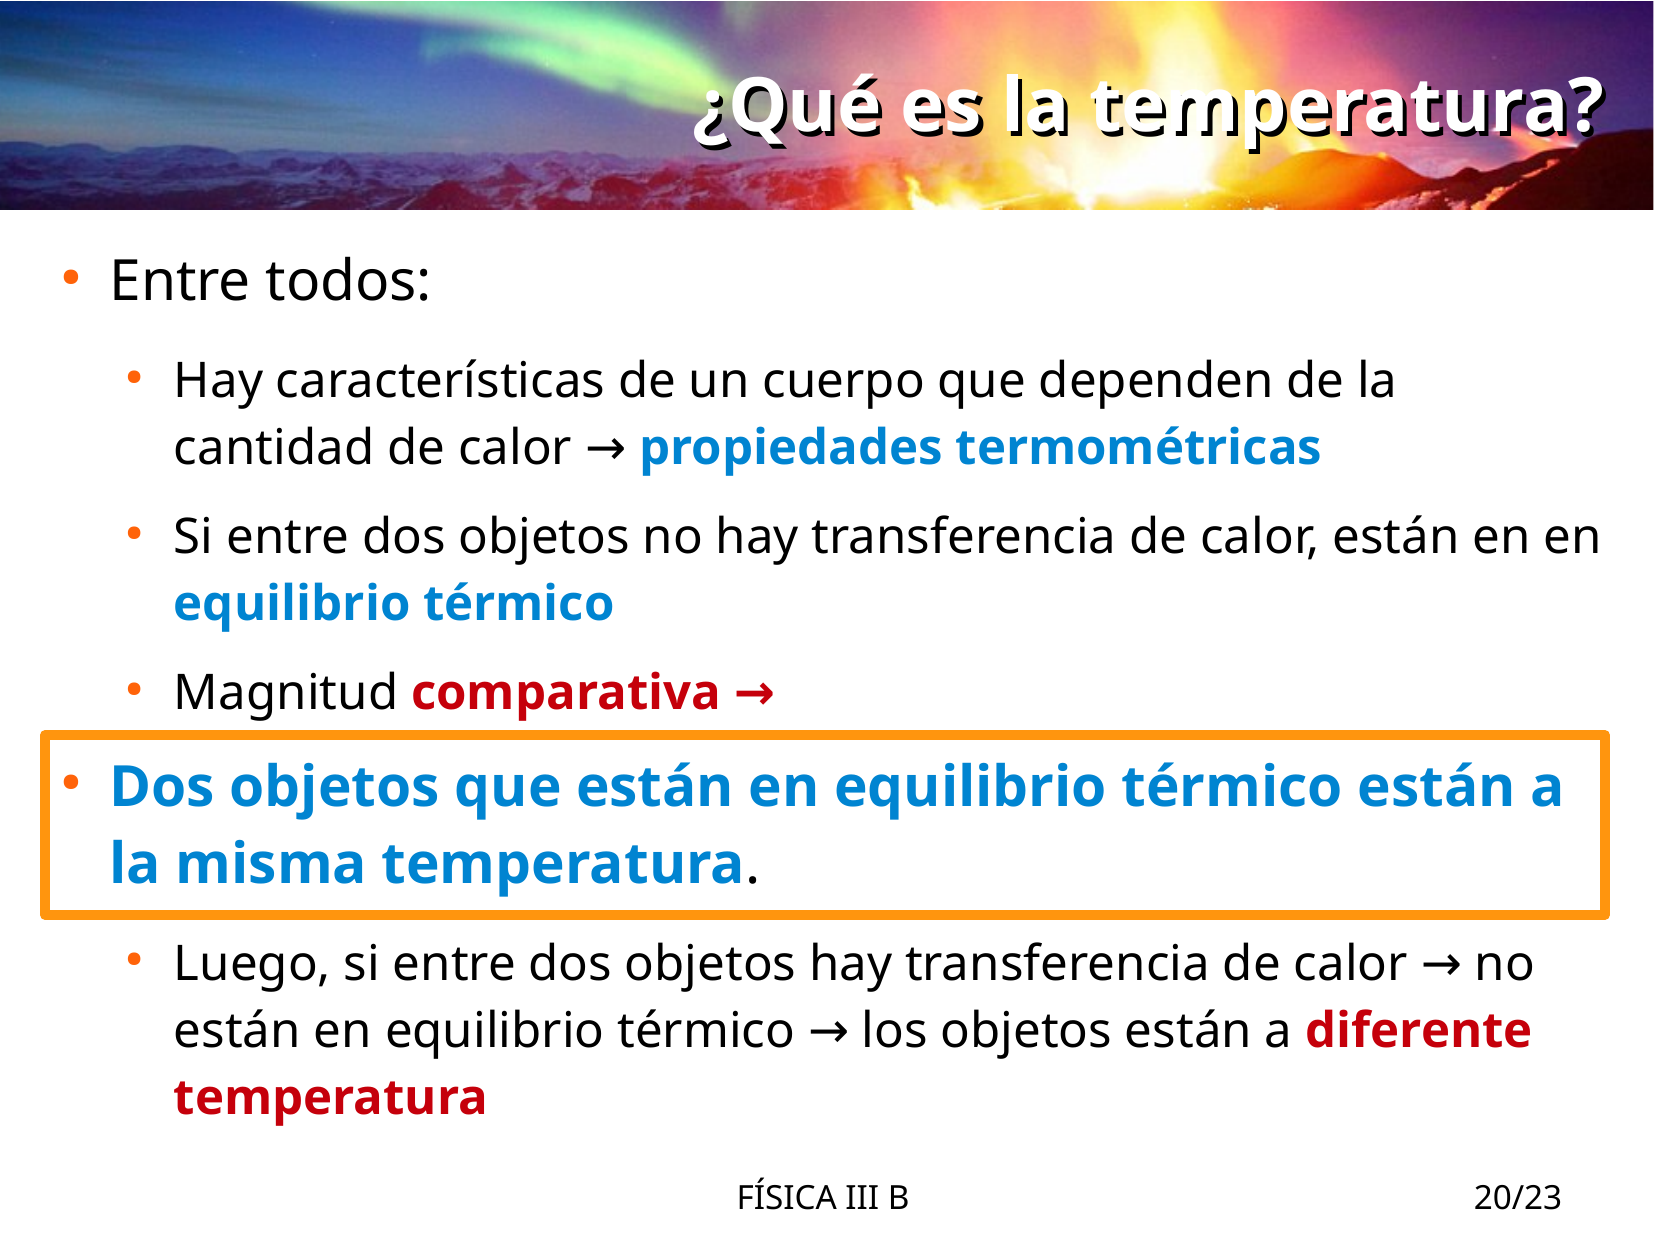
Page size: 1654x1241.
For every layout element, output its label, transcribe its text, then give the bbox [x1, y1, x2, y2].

title ¿Qué es la temperatura? [45, 15, 1606, 191]
list Entre todos: Hay características de un cuerpo que dependen de la cantidad de calor → propiedades termométricas Si entre dos objetos no hay transferencia de calor, están en en equilibrio térmico Magnitud comparativa → Dos objetos que están en equilibrio térmico están a la misma temperatura. Luego, si entre dos objetos hay transferencia de calor → no están en equilibrio térmico → los objetos están a diferente temperatura [45, 240, 1606, 730]
list Entre todos: Hay características de un cuerpo que dependen de la cantidad de calor → propiedades termométricas Si entre dos objetos no hay transferencia de calor, están en en equilibrio térmico Magnitud comparativa → Dos objetos que están en equilibrio térmico están a la misma temperatura. Luego, si entre dos objetos hay transferencia de calor → no están en equilibrio térmico → los objetos están a diferente temperatura [45, 920, 1606, 1141]
picture [0, 1, 1654, 210]
list Entre todos: Hay características de un cuerpo que dependen de la cantidad de calor → propiedades termométricas Si entre dos objetos no hay transferencia de calor, están en en equilibrio térmico Magnitud comparativa → Dos objetos que están en equilibrio térmico están a la misma temperatura. Luego, si entre dos objetos hay transferencia de calor → no están en equilibrio térmico → los objetos están a diferente temperatura [50, 740, 1600, 910]
